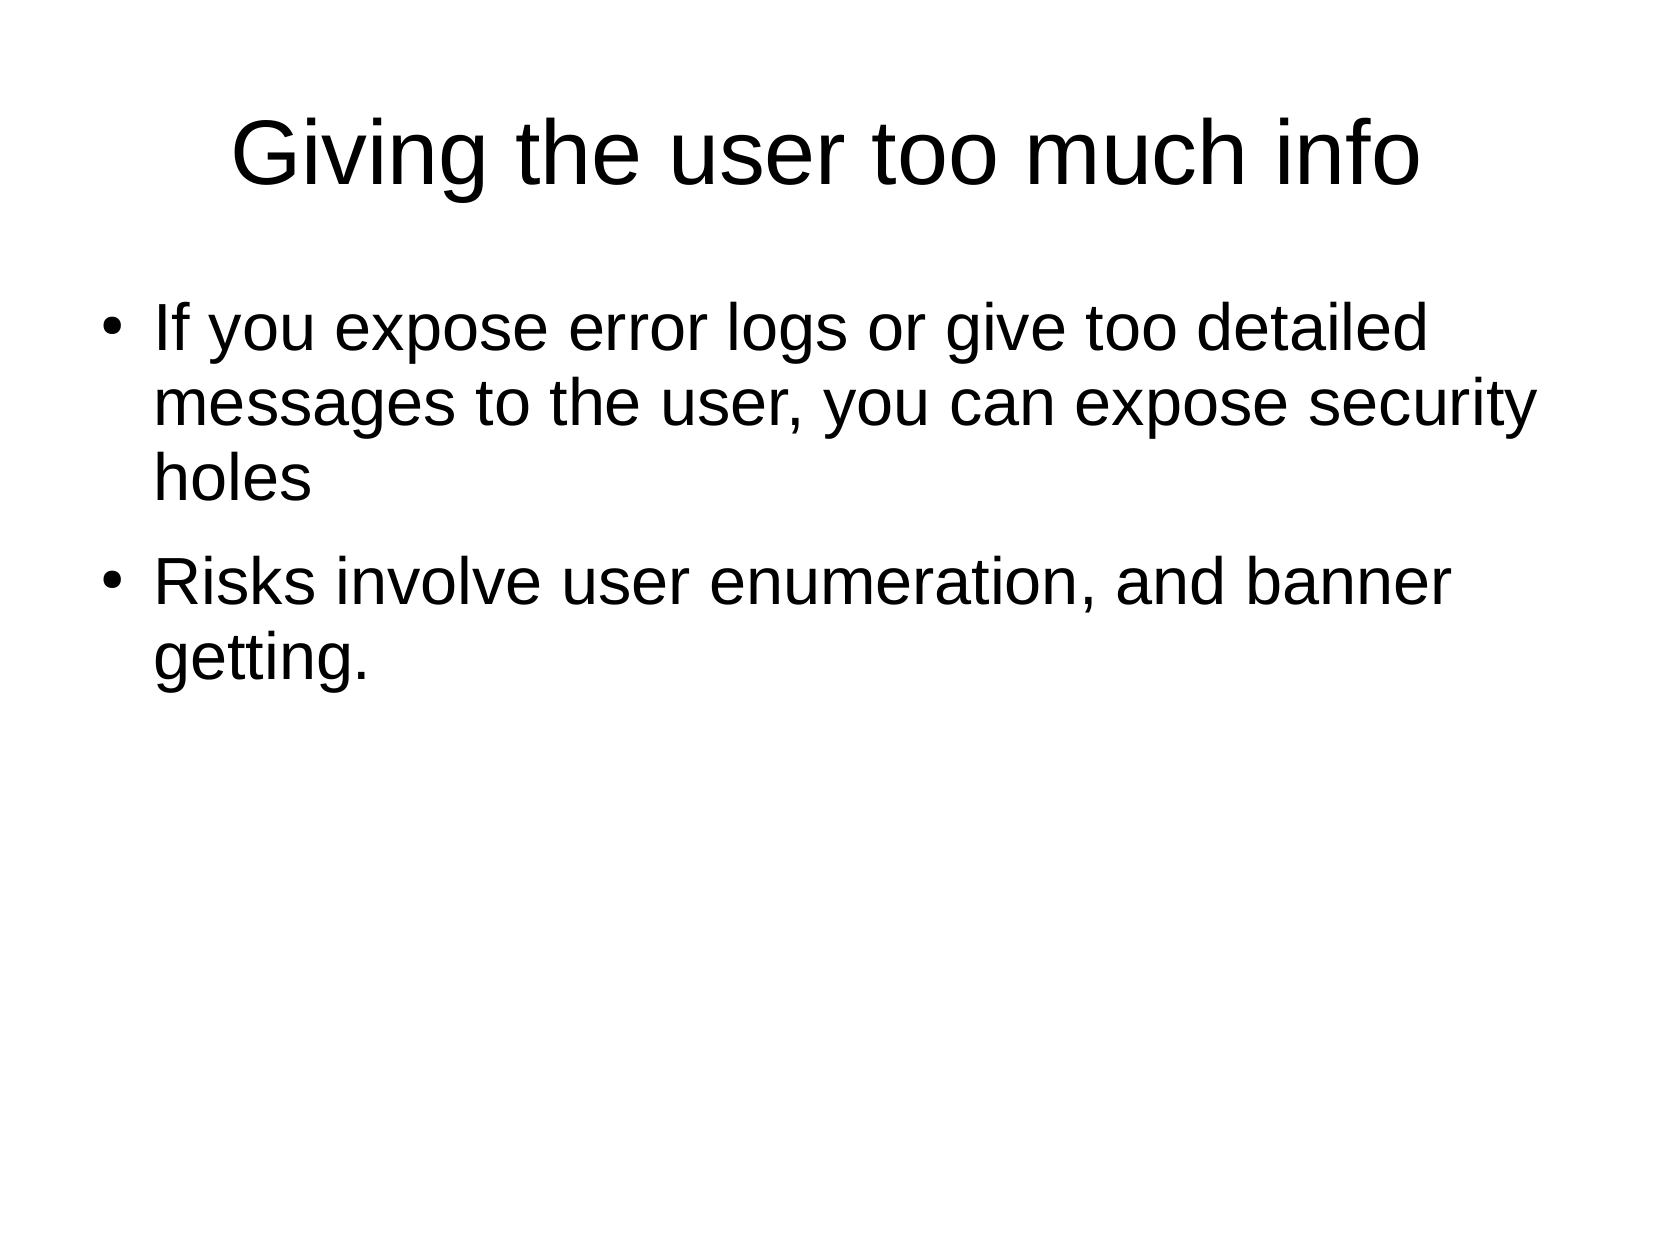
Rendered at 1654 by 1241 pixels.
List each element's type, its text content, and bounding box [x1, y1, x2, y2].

title Giving the user too much info [82, 49, 1571, 257]
list If you expose error logs or give too detailed messages to the user, you can expose security holes Risks involve user enumeration, and banner getting. [82, 290, 1571, 1010]
